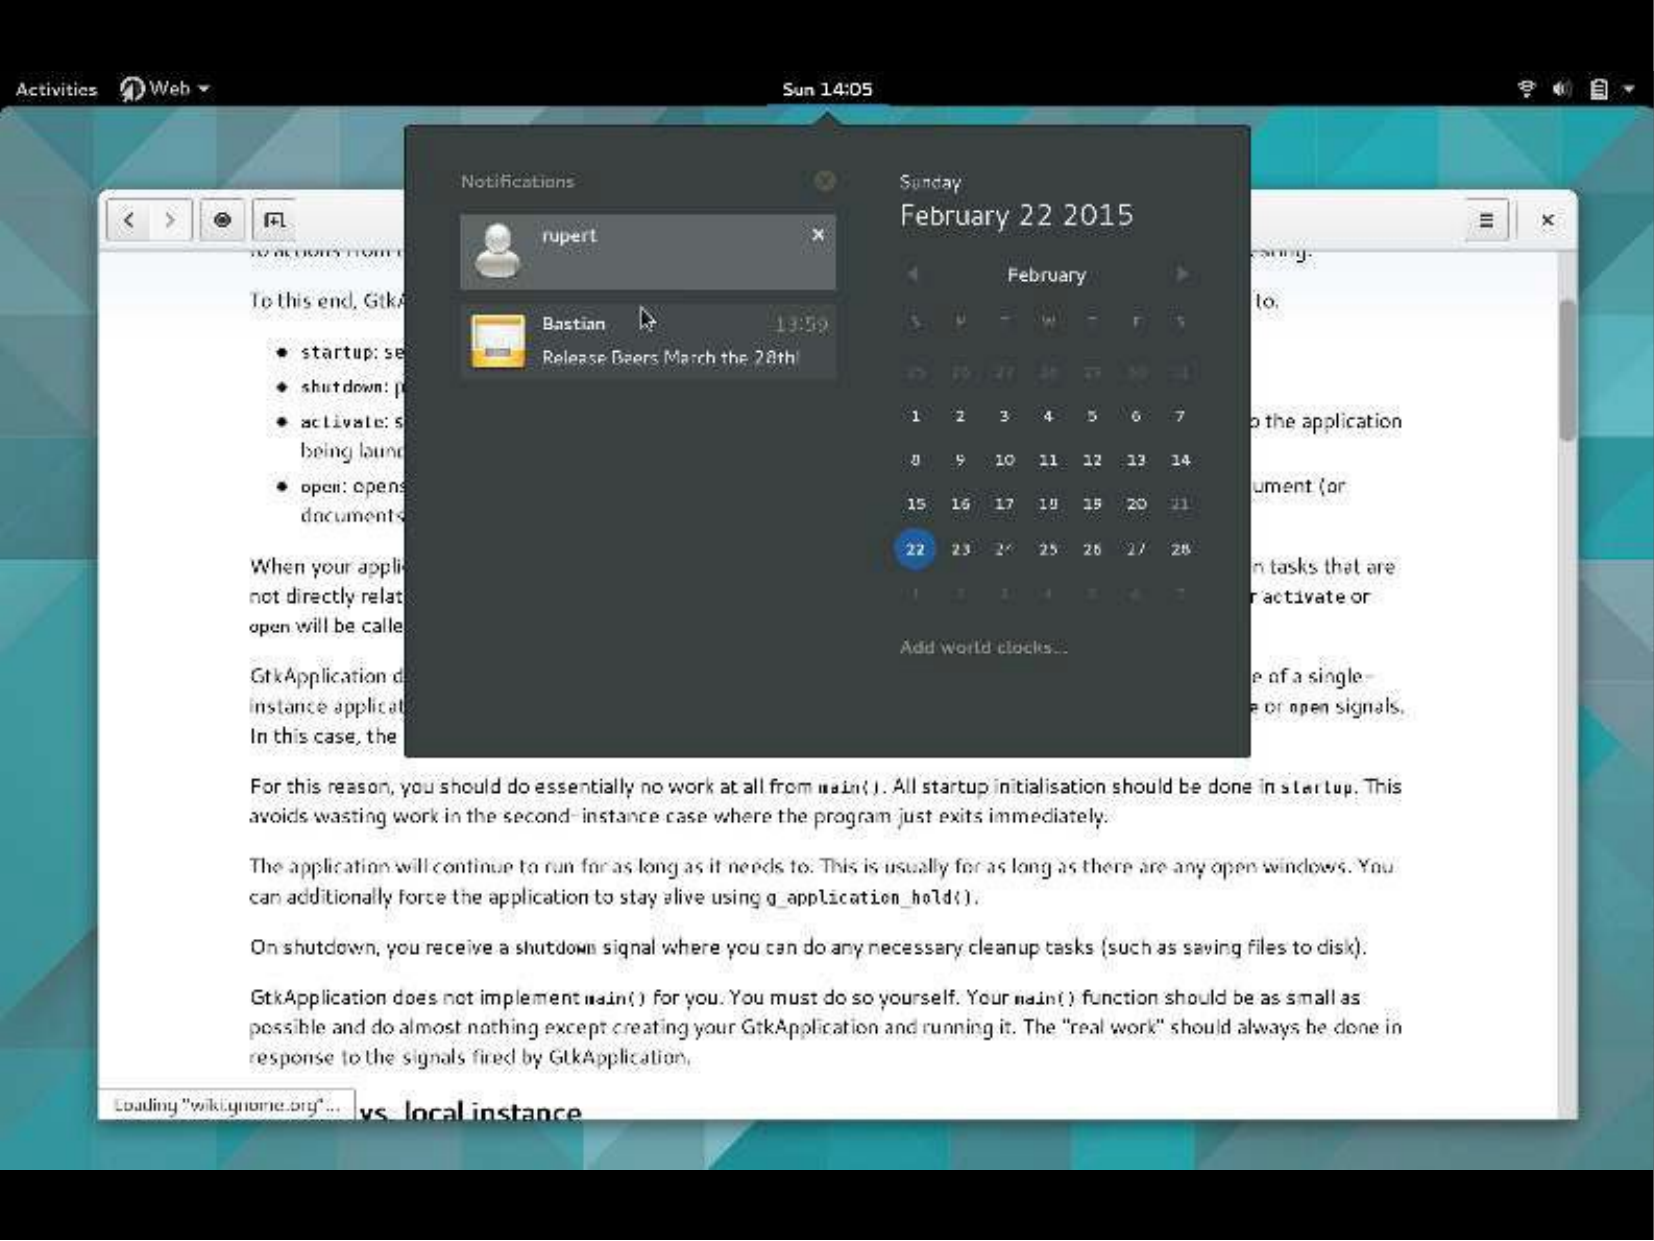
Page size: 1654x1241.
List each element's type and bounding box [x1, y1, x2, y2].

text_box [0, 71, 1654, 1169]
